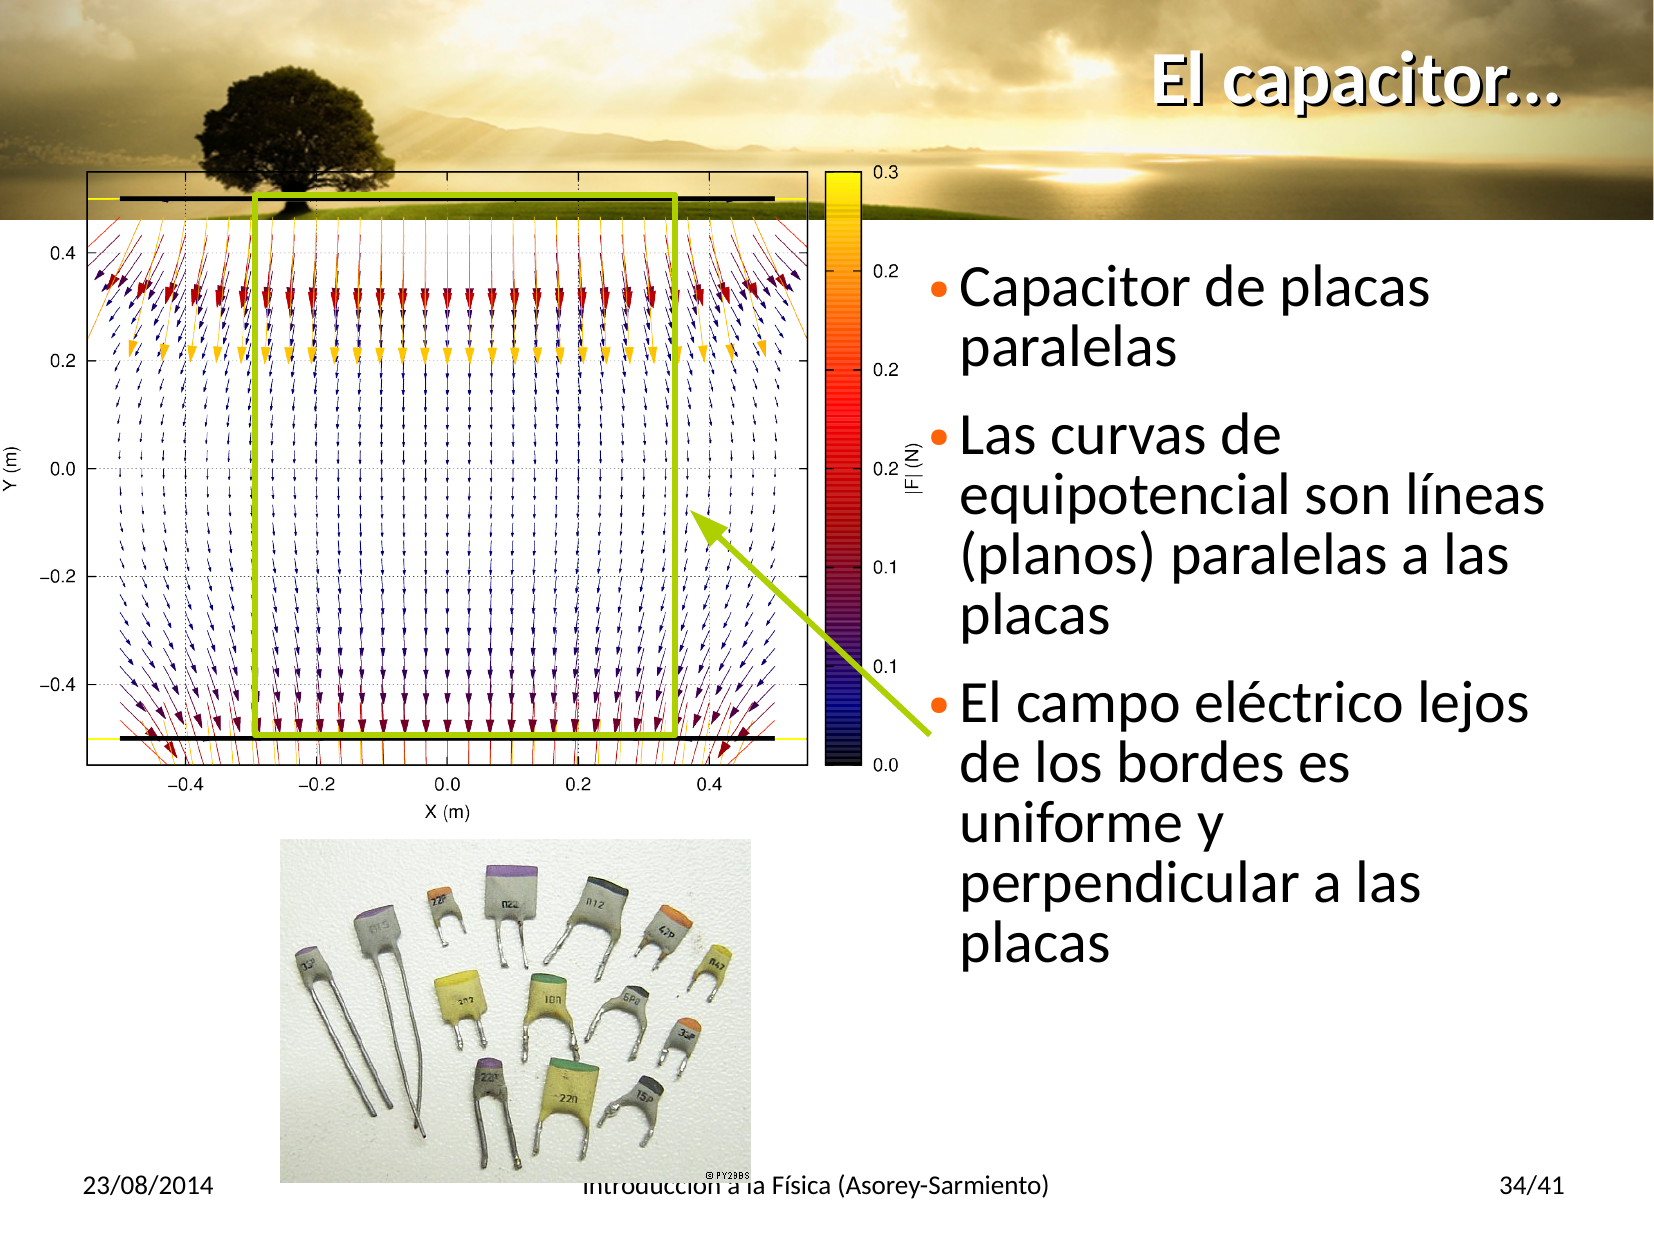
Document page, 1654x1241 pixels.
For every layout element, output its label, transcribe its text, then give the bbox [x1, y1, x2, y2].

picture [280, 839, 751, 1183]
picture [0, 0, 1654, 826]
list Capacitor de placas paralelas Las curvas de equipotencial son líneas (planos) paralelas a las placas El campo eléctrico lejos de los bordes es uniforme y perpendicular a las placas [900, 261, 1576, 981]
title El capacitor... [75, 19, 1564, 151]
